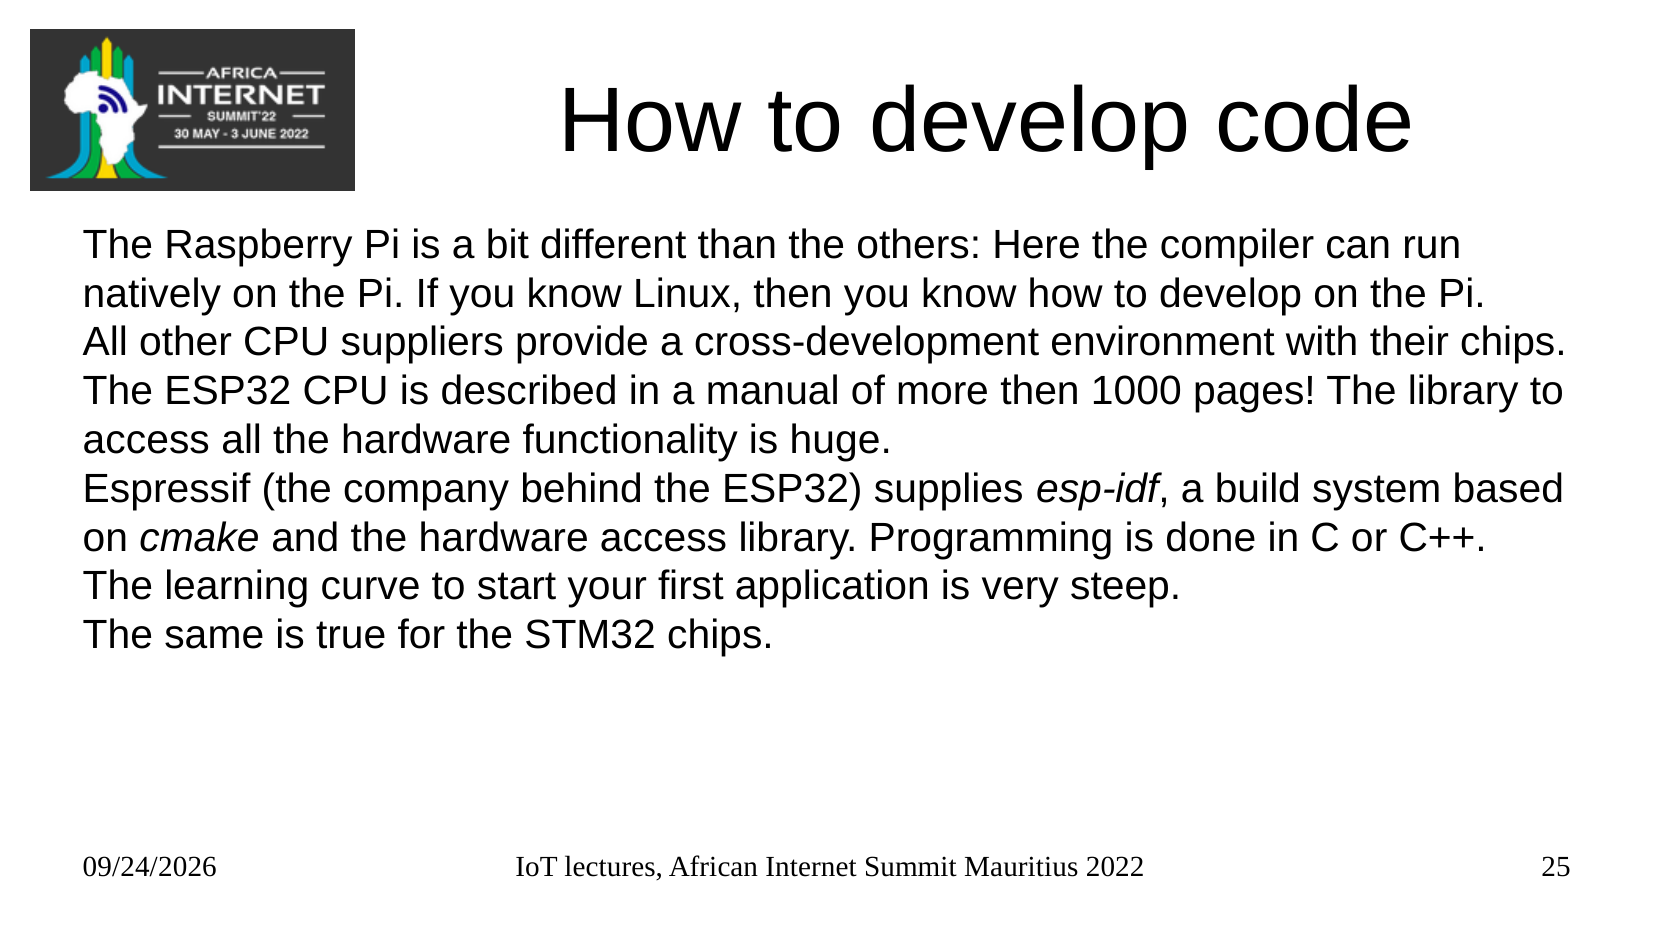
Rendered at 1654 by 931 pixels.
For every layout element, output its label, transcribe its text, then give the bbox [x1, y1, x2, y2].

list The Raspberry Pi is a bit different than the others: Here the compiler can run natively on the Pi. If you know Linux, then you know how to develop on the Pi. All other CPU suppliers provide a cross-development environment with their chips. The ESP32 CPU is described in a manual of more then 1000 pages! The library to access all the hardware functionality is huge. Espressif (the company behind the ESP32) supplies esp-idf, a build system based on cmake and the hardware access library. Programming is done in C or C++. The learning curve to start your first application is very steep. The same is true for the STM32 chips. [82, 217, 1571, 757]
title How to develop code [403, 37, 1571, 193]
picture [30, 29, 355, 191]
